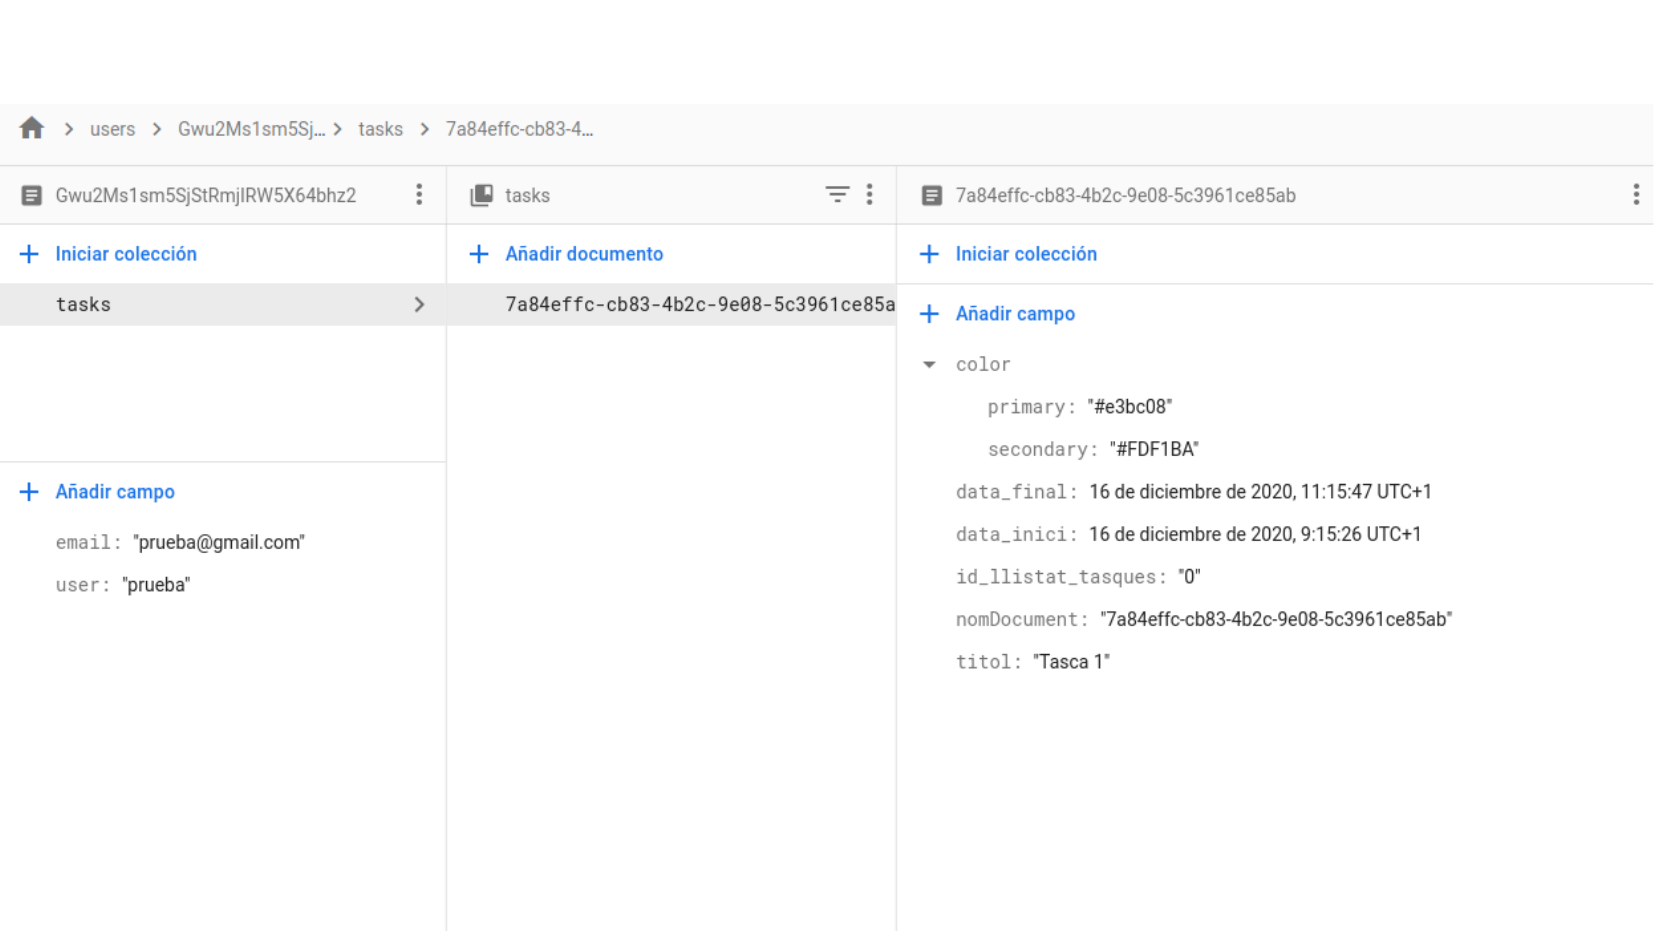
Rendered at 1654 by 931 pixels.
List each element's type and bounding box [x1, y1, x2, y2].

picture [0, 104, 1654, 931]
